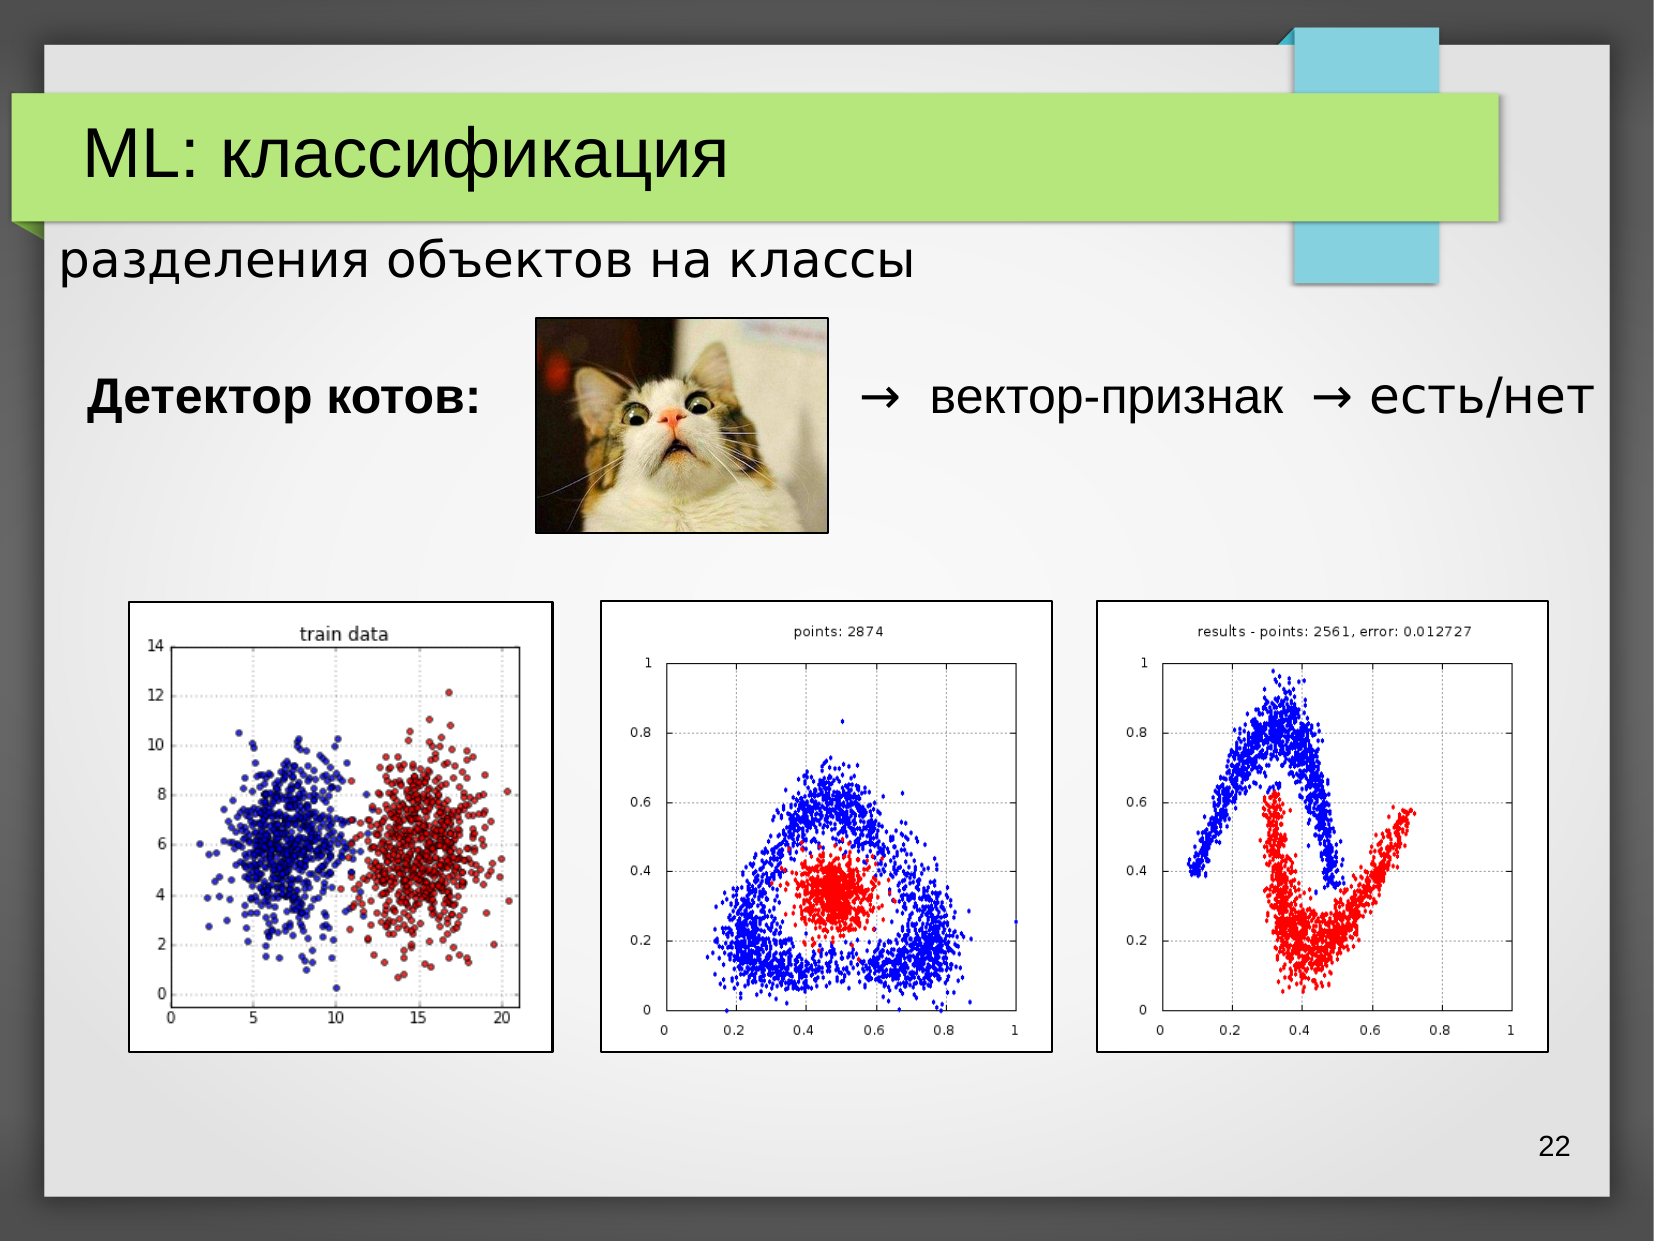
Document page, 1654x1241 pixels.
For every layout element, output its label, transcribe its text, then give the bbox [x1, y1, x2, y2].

text_box Детектор котов: → вектор-признак → есть/нет [59, 342, 1607, 449]
title ML: классификация [82, 49, 1571, 257]
text_box разделения объектов на классы [59, 230, 945, 290]
picture [0, 0, 1654, 1241]
